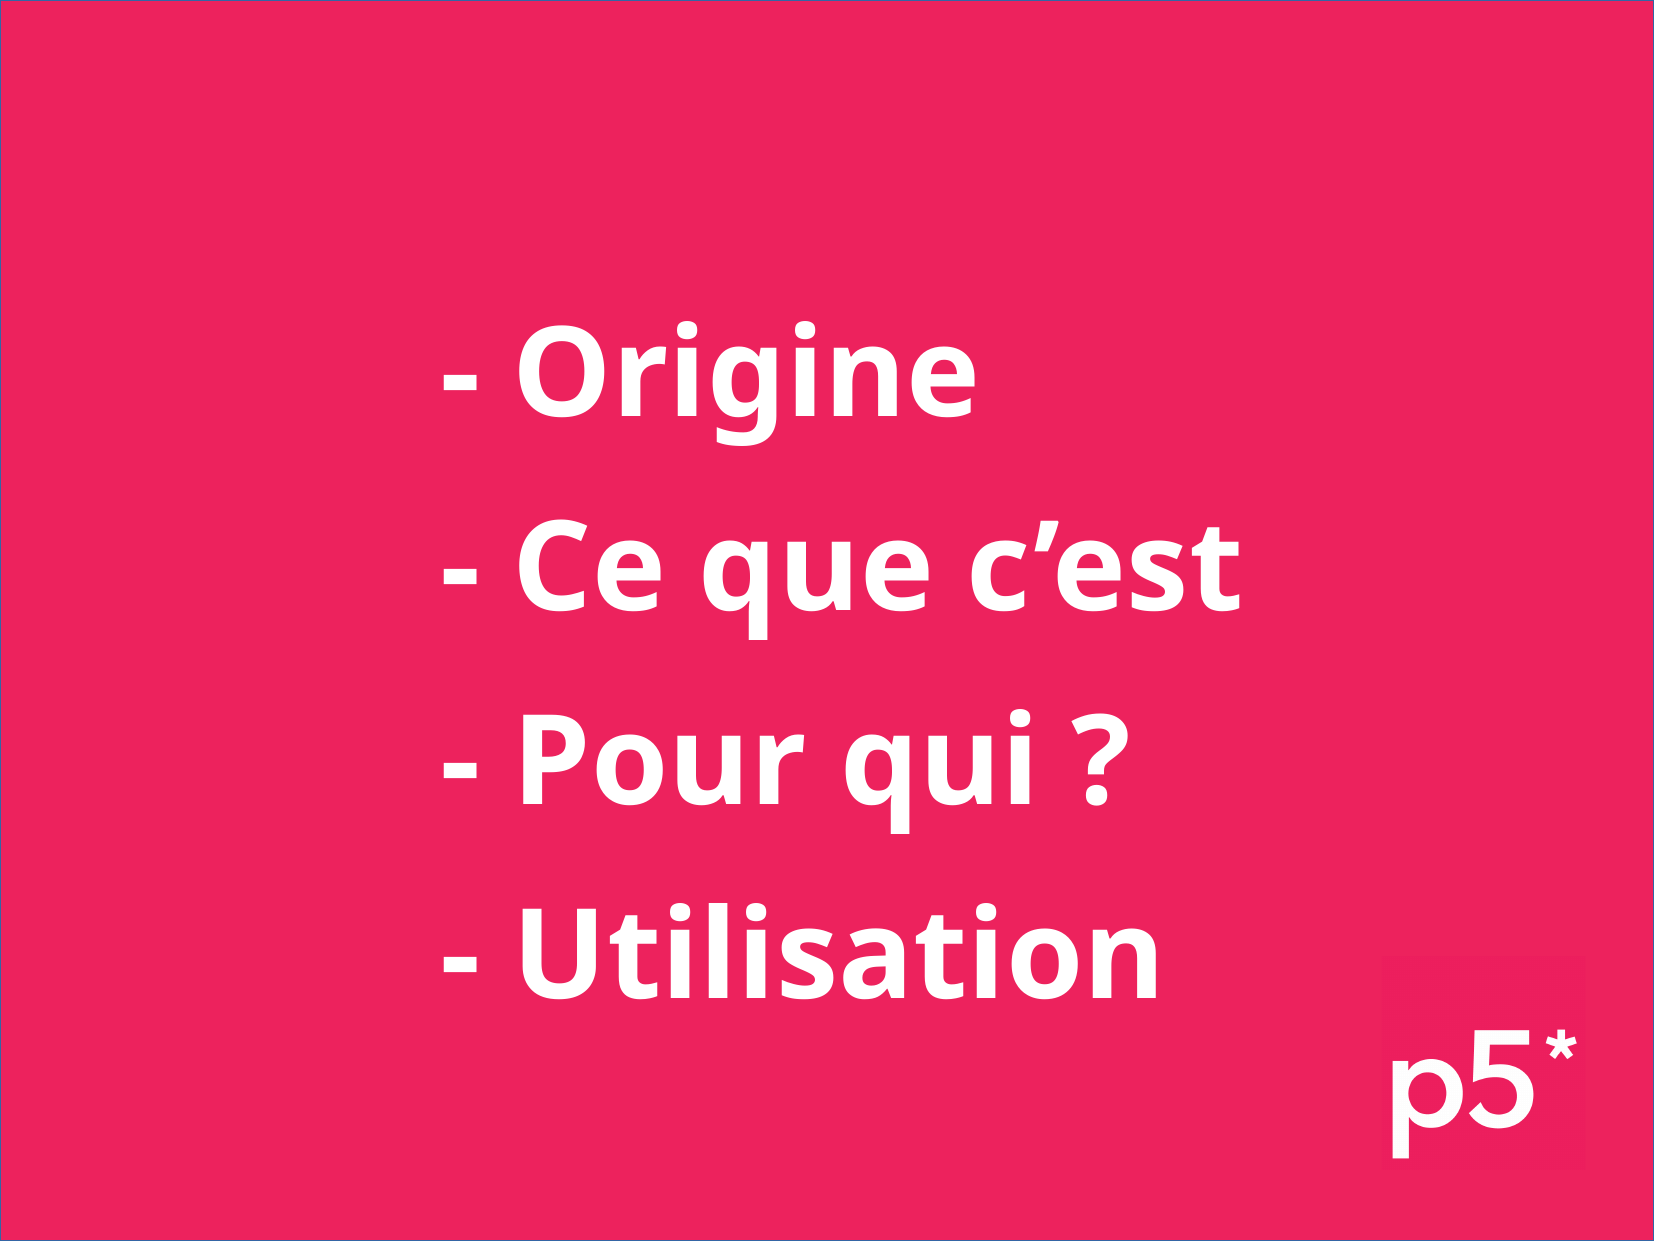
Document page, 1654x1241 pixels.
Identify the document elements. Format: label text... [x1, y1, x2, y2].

text_box [0, 0, 1654, 1241]
text_box - Origine - Ce que c’est - Pour qui ? - Utilisation [425, 275, 1312, 922]
picture [1381, 956, 1586, 1170]
